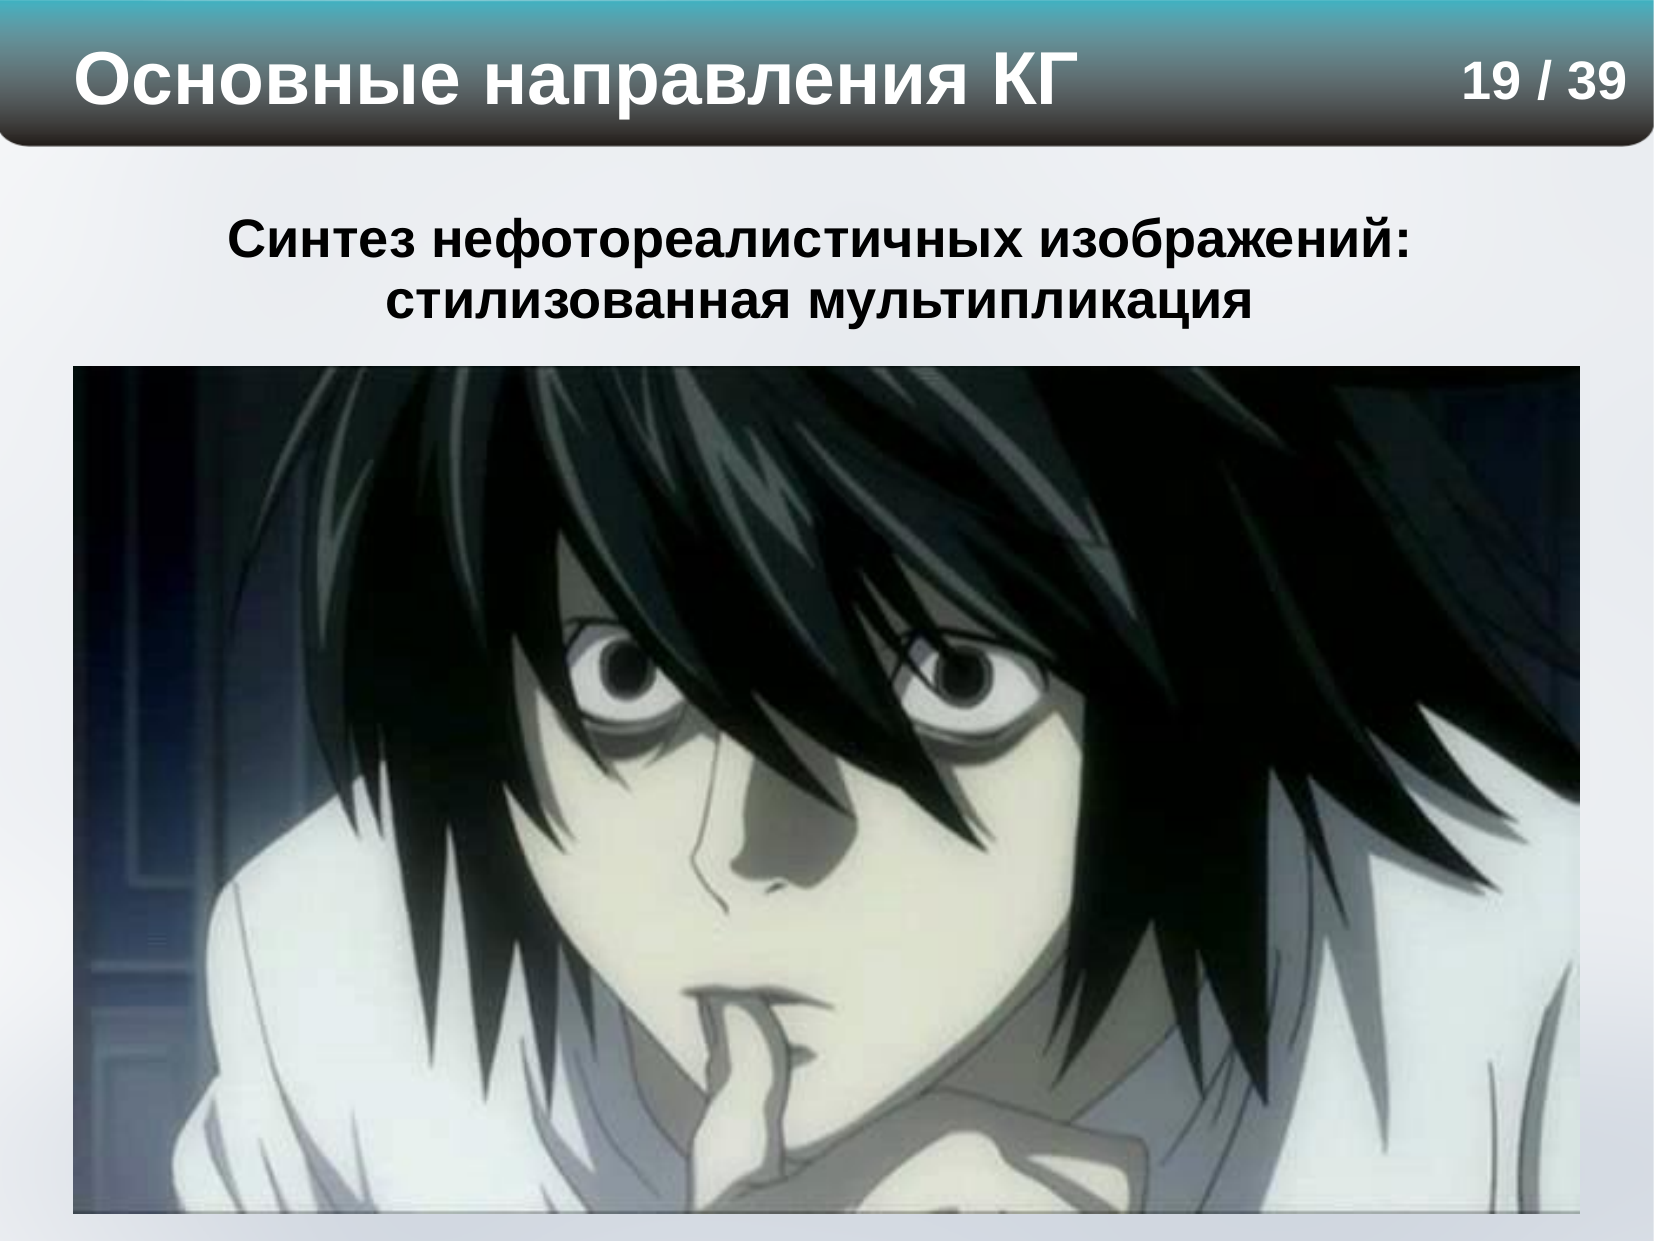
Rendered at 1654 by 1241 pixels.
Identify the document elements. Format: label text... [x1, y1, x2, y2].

picture [0, 0, 1654, 1241]
text_box Синтез нефотореалистичных изображений: стилизованная мультипликация [111, 201, 1530, 338]
text_box Основные направления КГ [59, 29, 1329, 129]
text_box <number> / 39 [1446, 42, 1654, 179]
